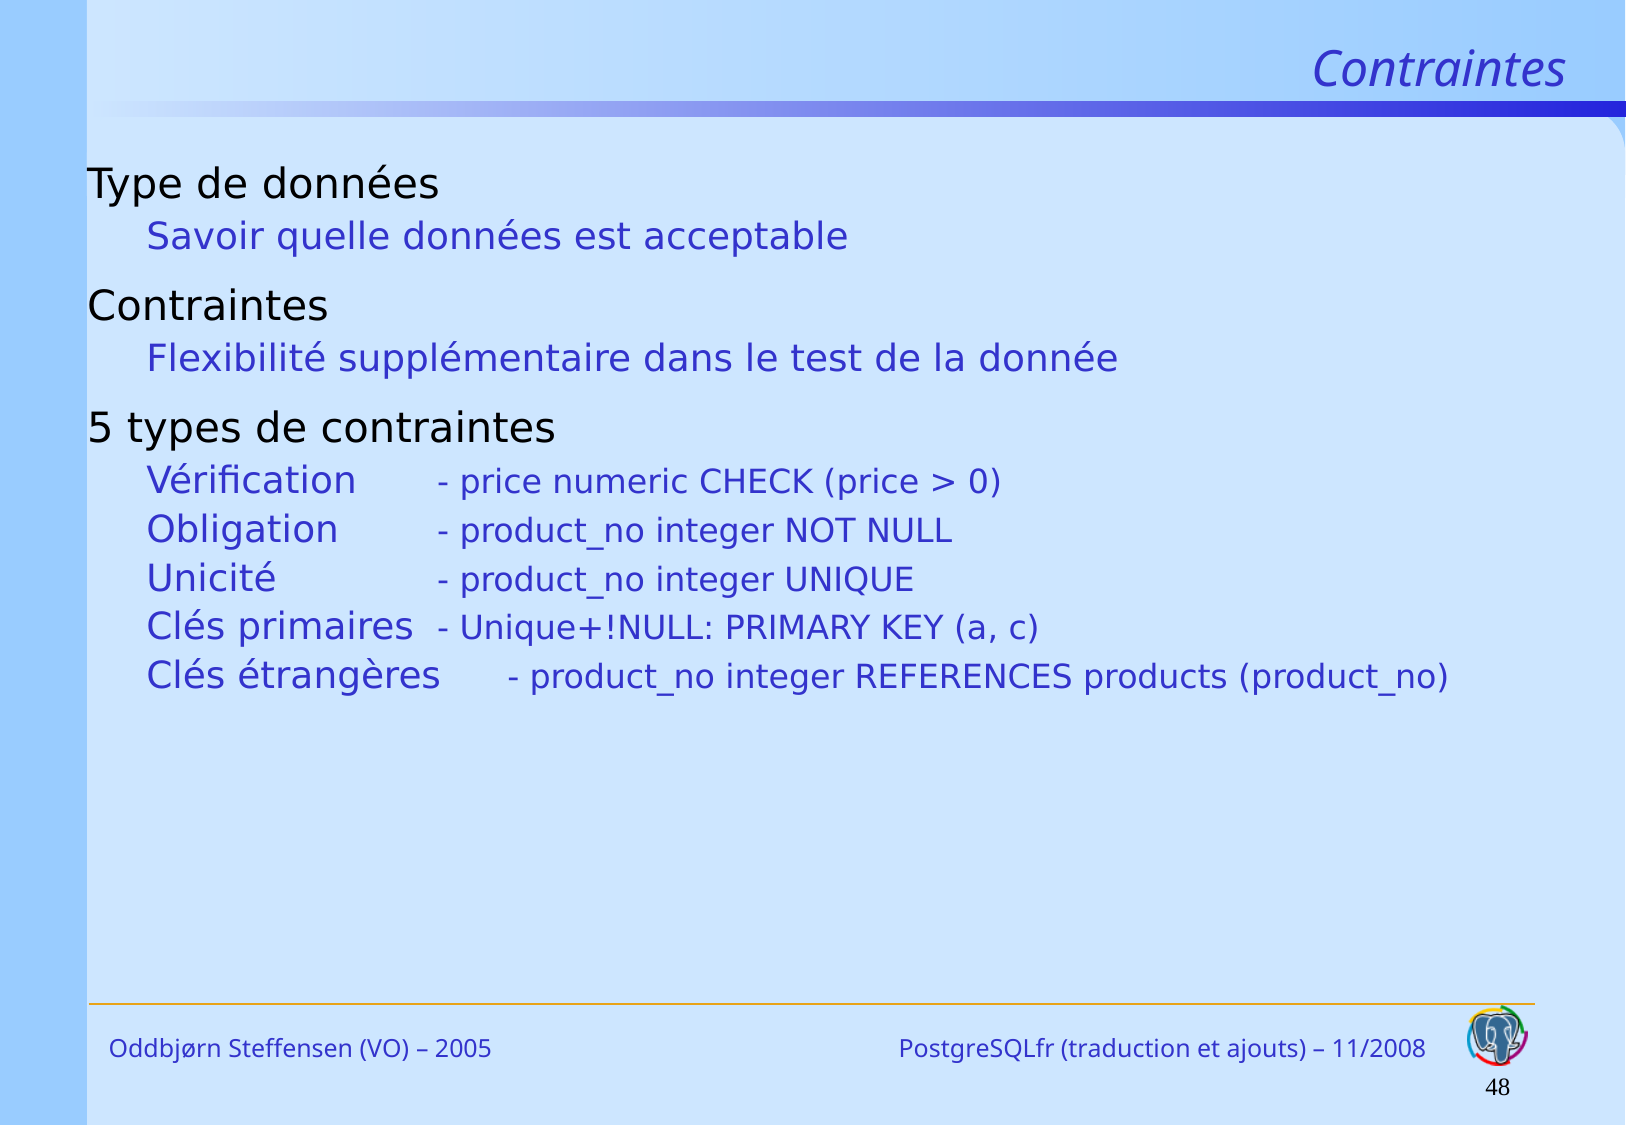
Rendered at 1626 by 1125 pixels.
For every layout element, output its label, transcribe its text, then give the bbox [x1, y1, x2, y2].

list Type de données Savoir quelle données est acceptable Contraintes Flexibilité supplémentaire dans le test de la donnée 5 types de contraintes Vérification - price numeric CHECK (price > 0) Obligation - product_no integer NOT NULL Unicité - product_no integer UNIQUE Clés primaires - Unique+!NULL: PRIMARY KEY (a, c) Clés étrangères - product_no integer REFERENCES products (product_no) [86, 159, 1520, 965]
title Contraintes [172, 0, 1567, 134]
picture [1467, 1005, 1528, 1066]
